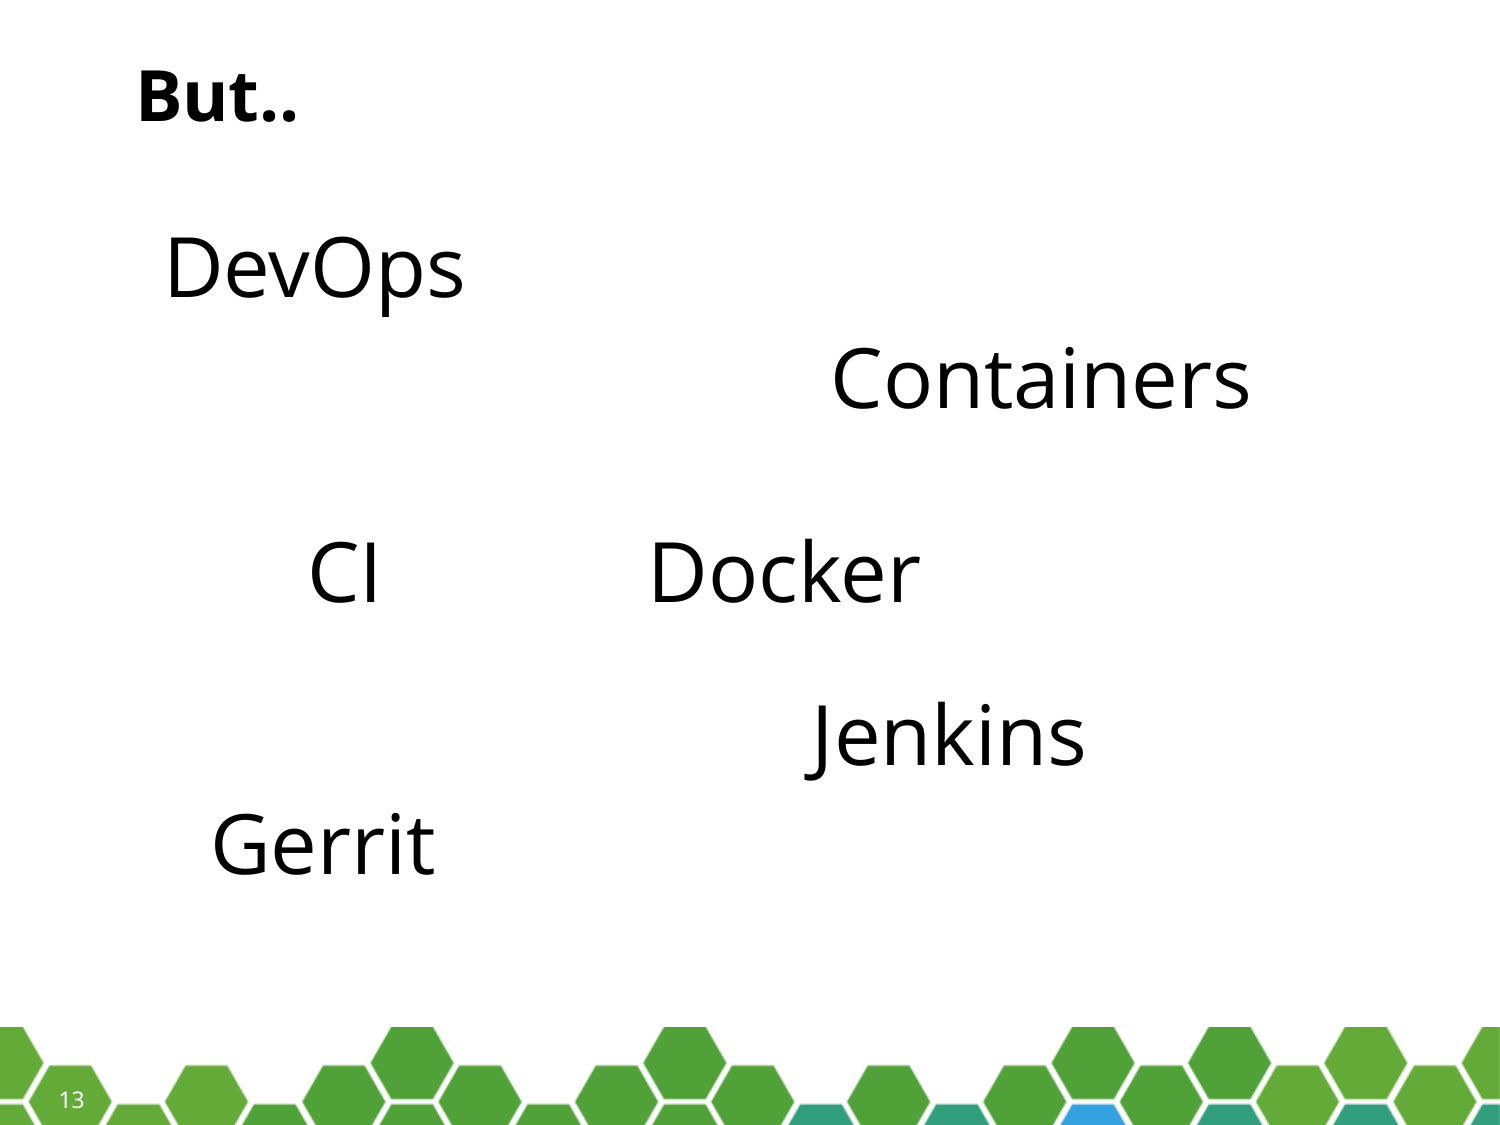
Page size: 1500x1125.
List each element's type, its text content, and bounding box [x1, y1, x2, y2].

list Jenkins [783, 676, 1127, 799]
list Gerrit [181, 785, 490, 908]
list Containers [802, 320, 1279, 443]
list CI [278, 513, 414, 636]
title But.. [135, 12, 1372, 175]
picture [0, 1027, 1500, 1125]
list Docker [619, 513, 968, 636]
list DevOps [135, 208, 490, 332]
